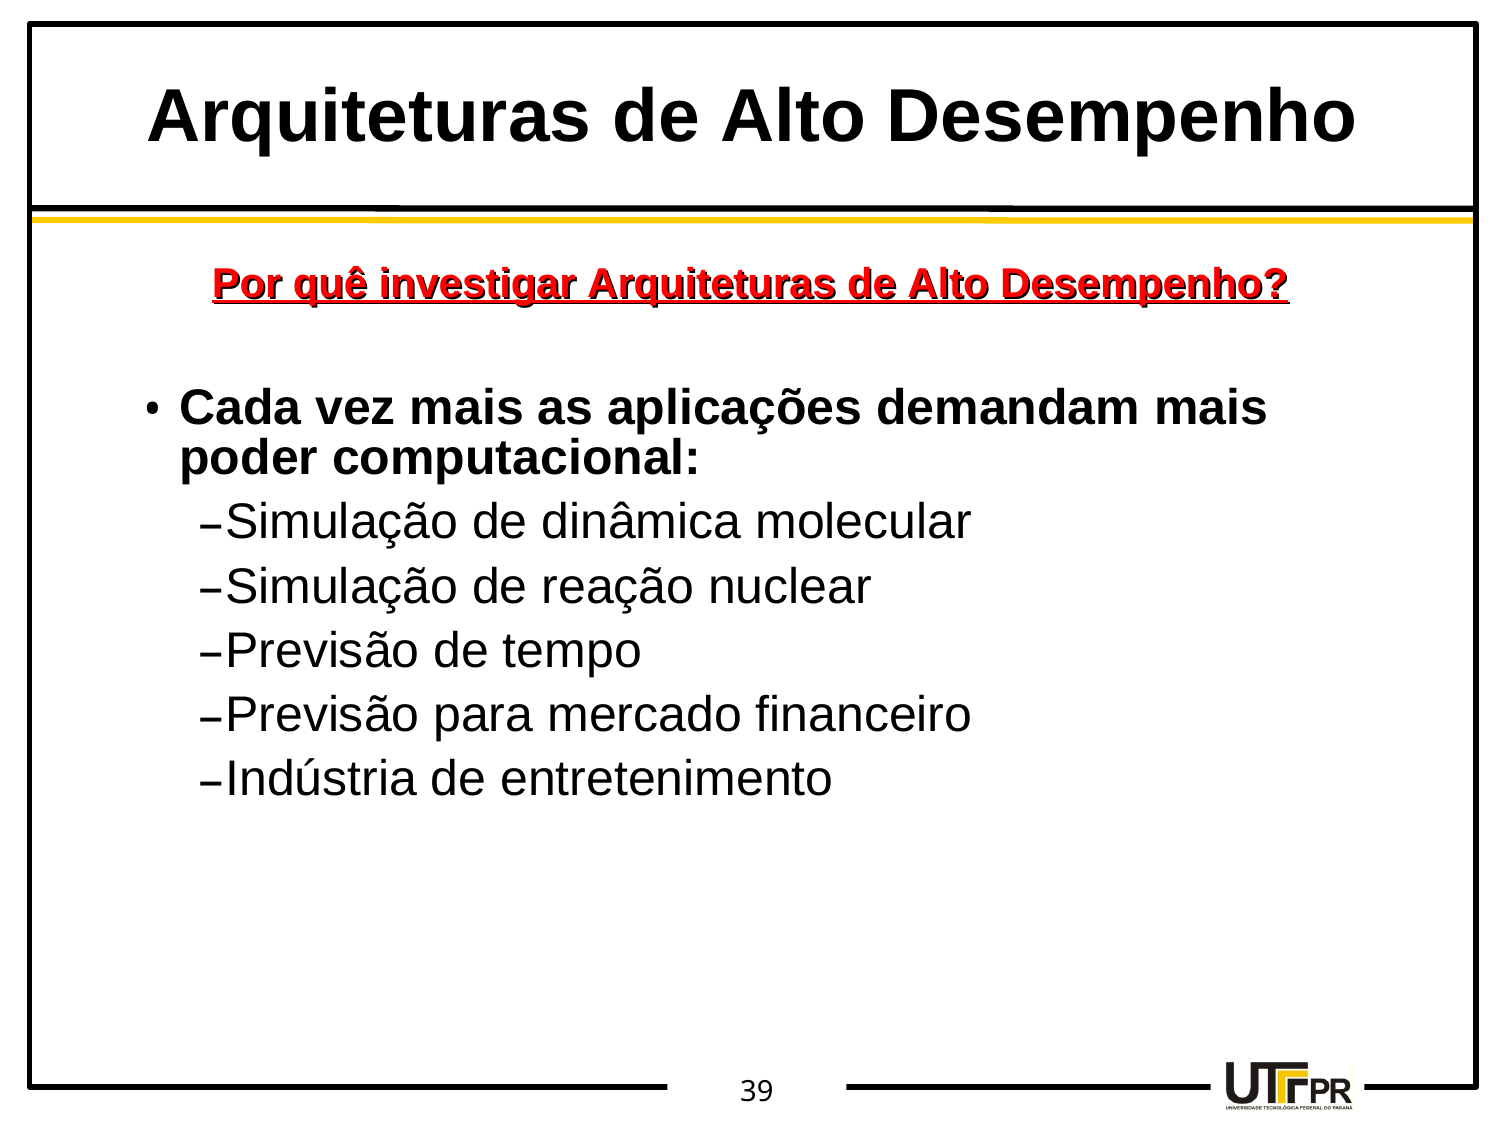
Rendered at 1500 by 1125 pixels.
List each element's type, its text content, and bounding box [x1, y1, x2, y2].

title Arquiteturas de Alto Desempenho [128, 73, 1376, 168]
list Por quê investigar Arquiteturas de Alto Desempenho? Cada vez mais as aplicações demandam mais poder computacional: Simulação de dinâmica molecular Simulação de reação nuclear Previsão de tempo Previsão para mercado financeiro Indústria de entretenimento [72, 257, 1428, 1027]
picture [1225, 1062, 1353, 1110]
